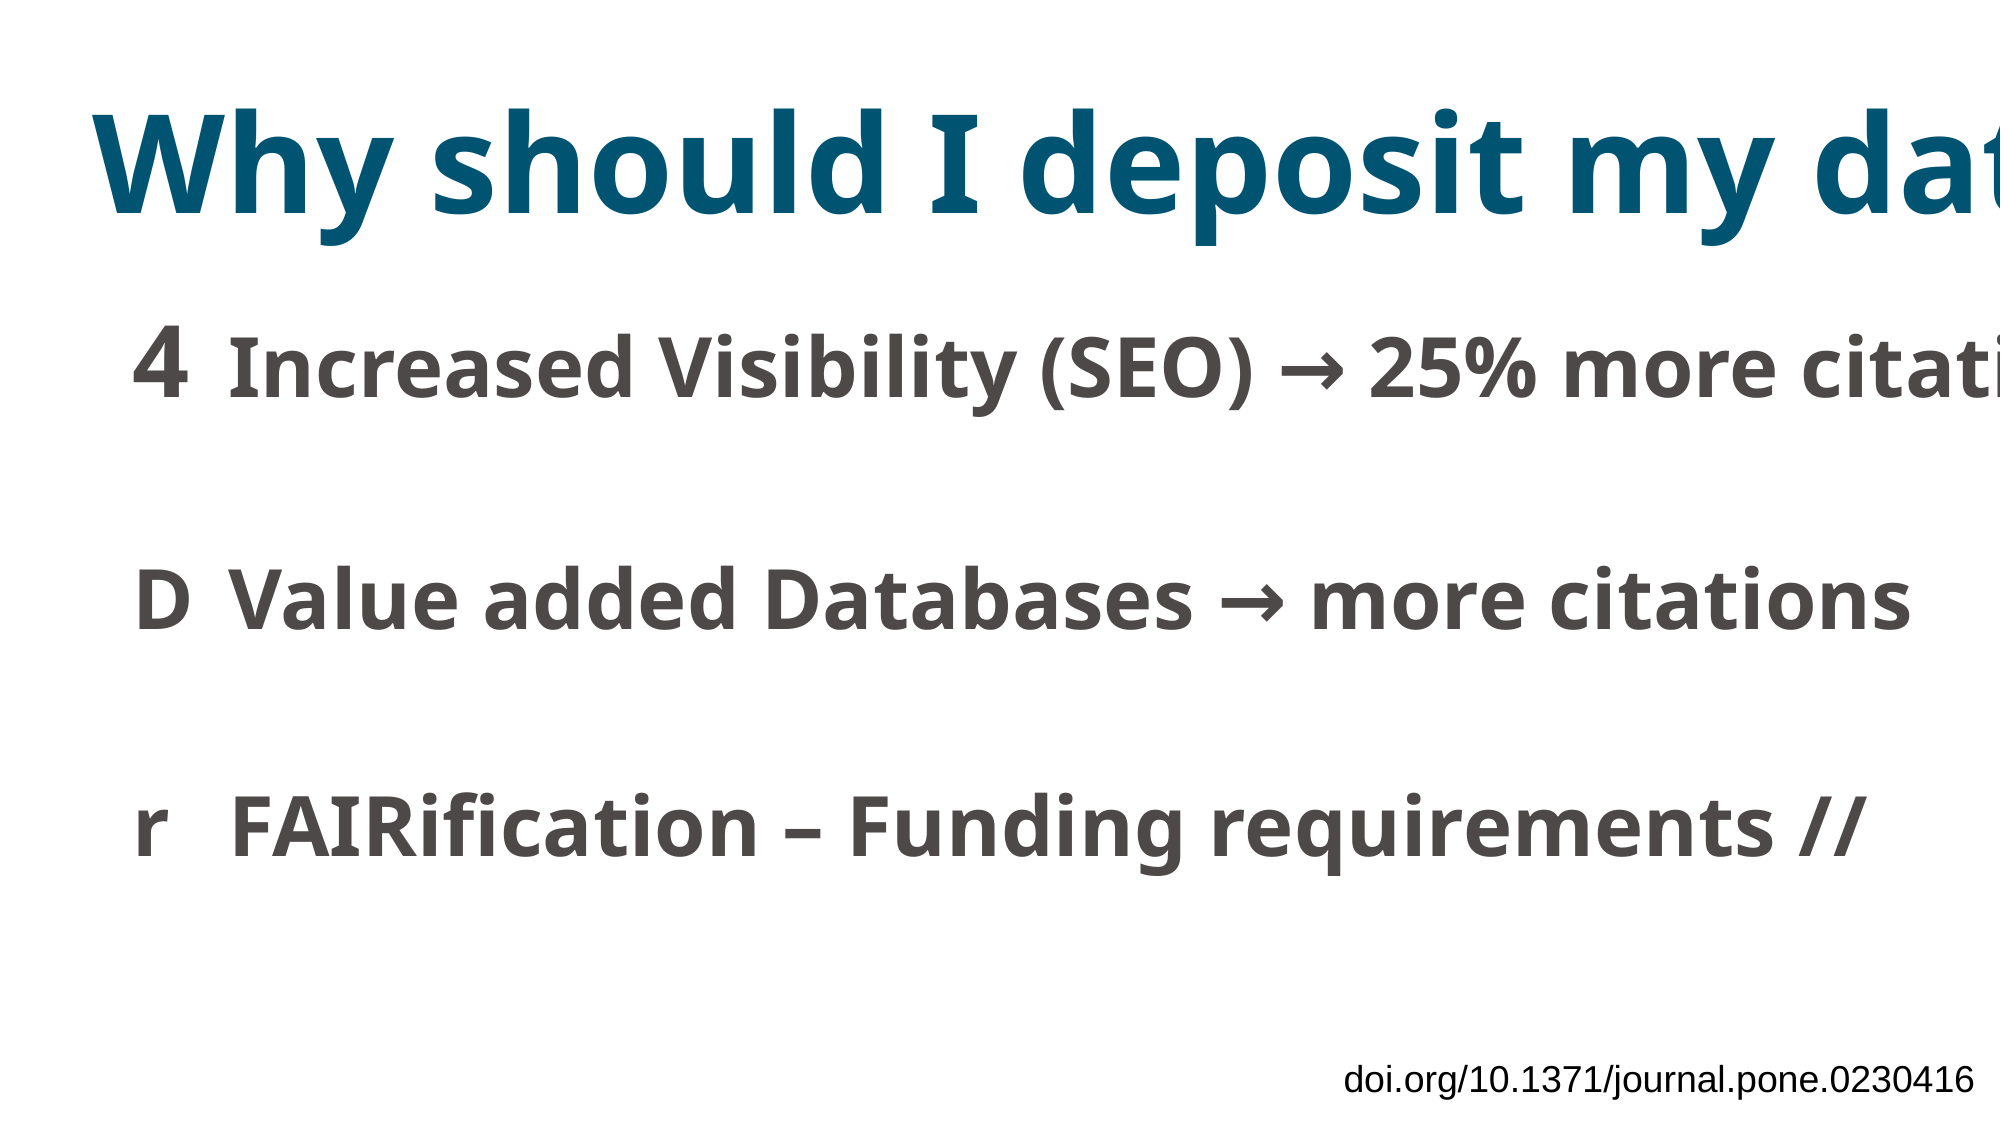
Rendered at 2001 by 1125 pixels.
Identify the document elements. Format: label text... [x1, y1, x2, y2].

text_box Why should I deposit my data? [78, 59, 1922, 212]
text_box 4 Increased Visibility (SEO) → 25% more citations D Value added Databases → more citations r FAIRification – Funding requirements // [118, 283, 1990, 866]
text_box doi.org/10.1371/journal.pone.0230416 [1328, 1051, 1990, 1108]
